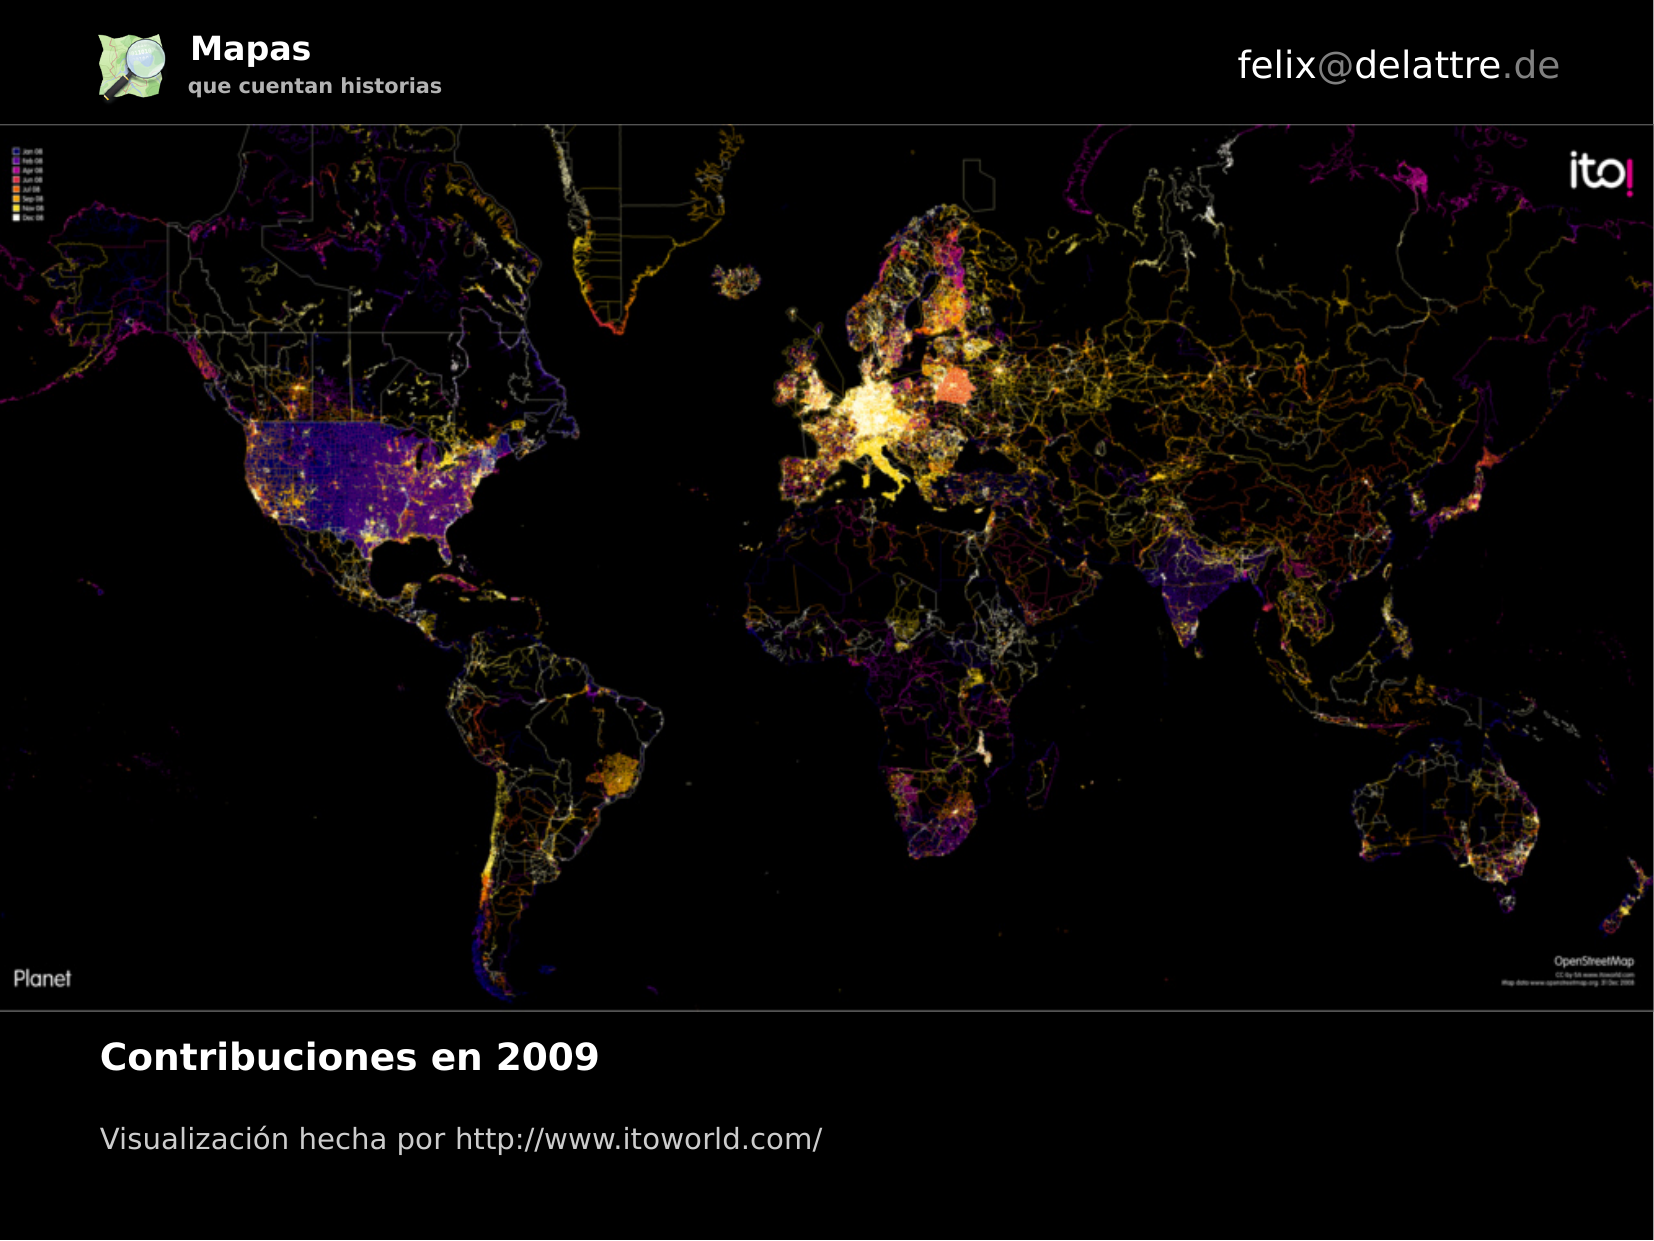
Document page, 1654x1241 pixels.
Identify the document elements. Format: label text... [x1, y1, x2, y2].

picture [0, 124, 1654, 1012]
text_box Contribuciones en 2009 Visualización hecha por http://www.itoworld.com/ [76, 1019, 1583, 1174]
picture [95, 34, 169, 107]
